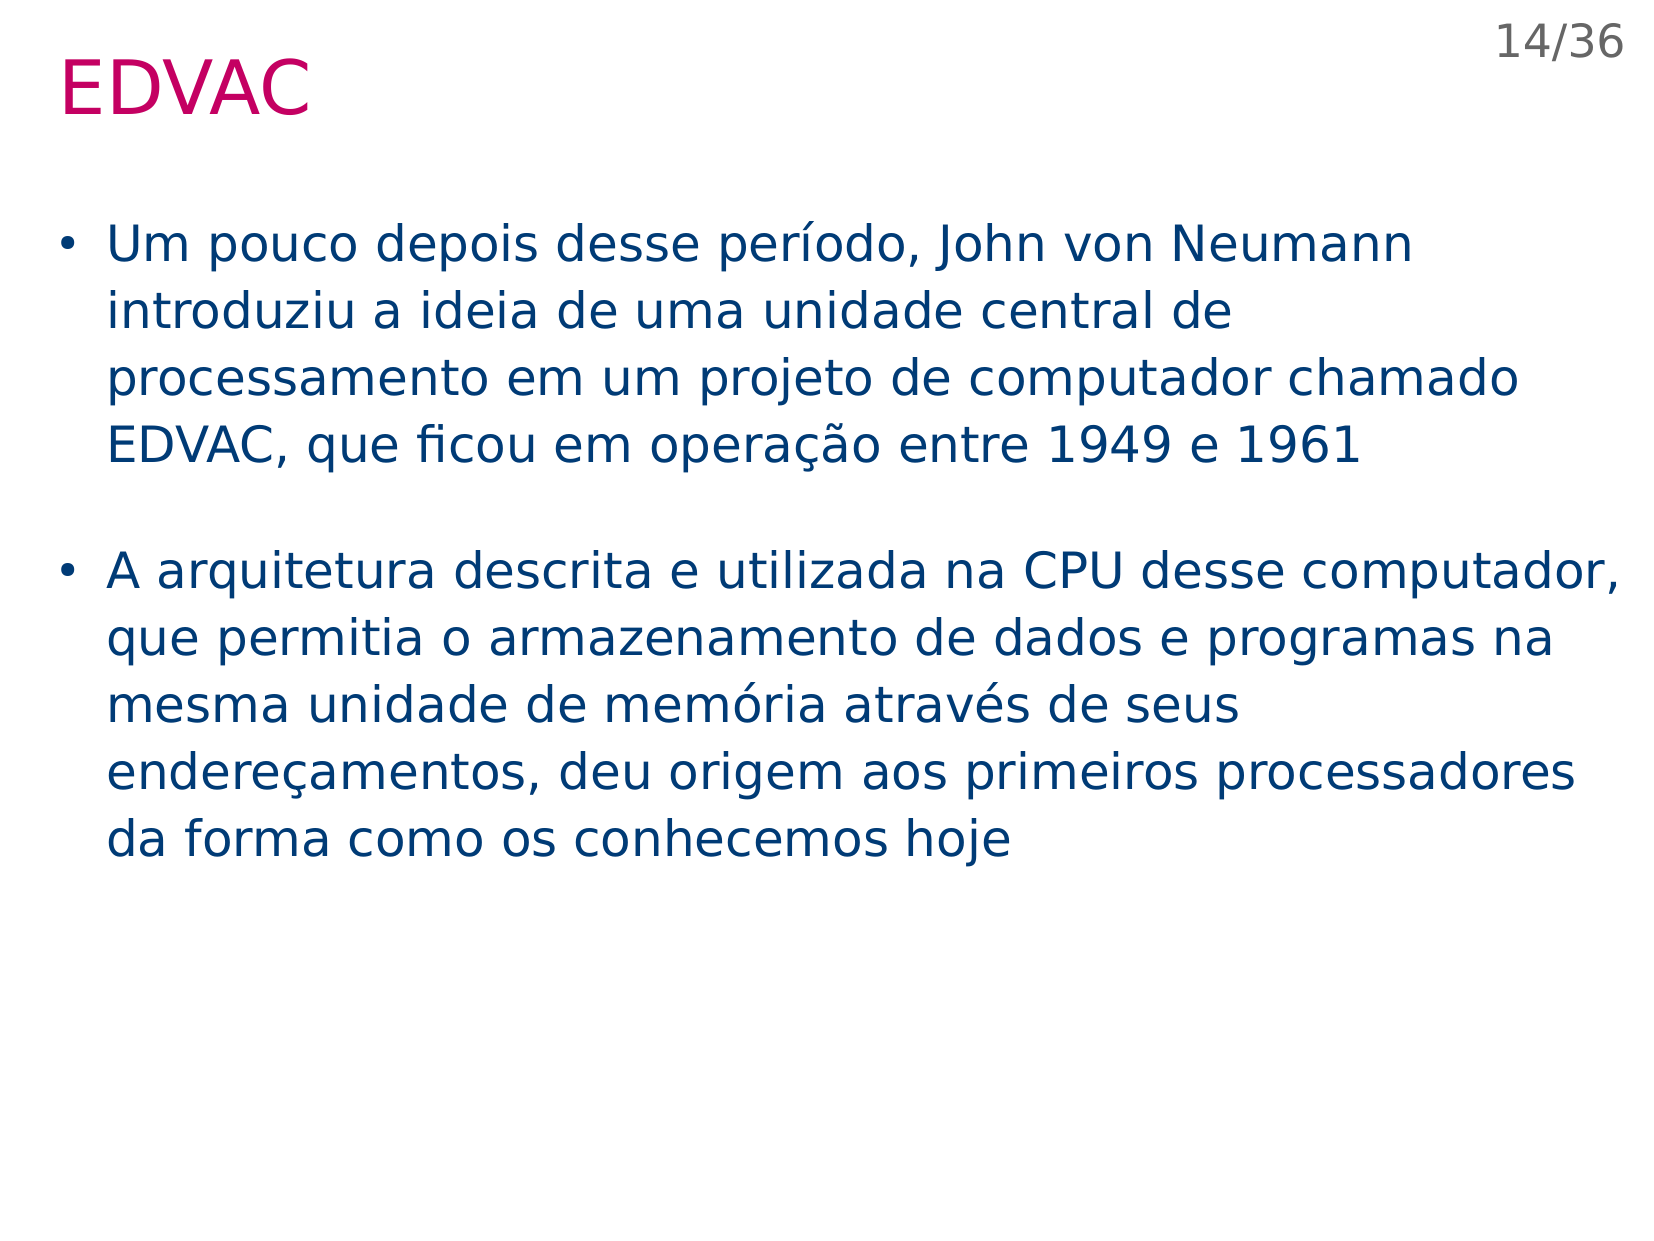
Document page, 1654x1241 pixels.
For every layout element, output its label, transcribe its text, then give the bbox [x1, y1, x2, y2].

title EDVAC [59, 29, 1625, 148]
list Um pouco depois desse período, John von Neumann introduziu a ideia de uma unidade central de processamento em um projeto de computador chamado EDVAC, que ficou em operação entre 1949 e 1961 A arquitetura descrita e utilizada na CPU desse computador, que permitia o armazenamento de dados e programas na mesma unidade de memória através de seus endereçamentos, deu origem aos primeiros processadores da forma como os conhecemos hoje [59, 206, 1625, 1211]
